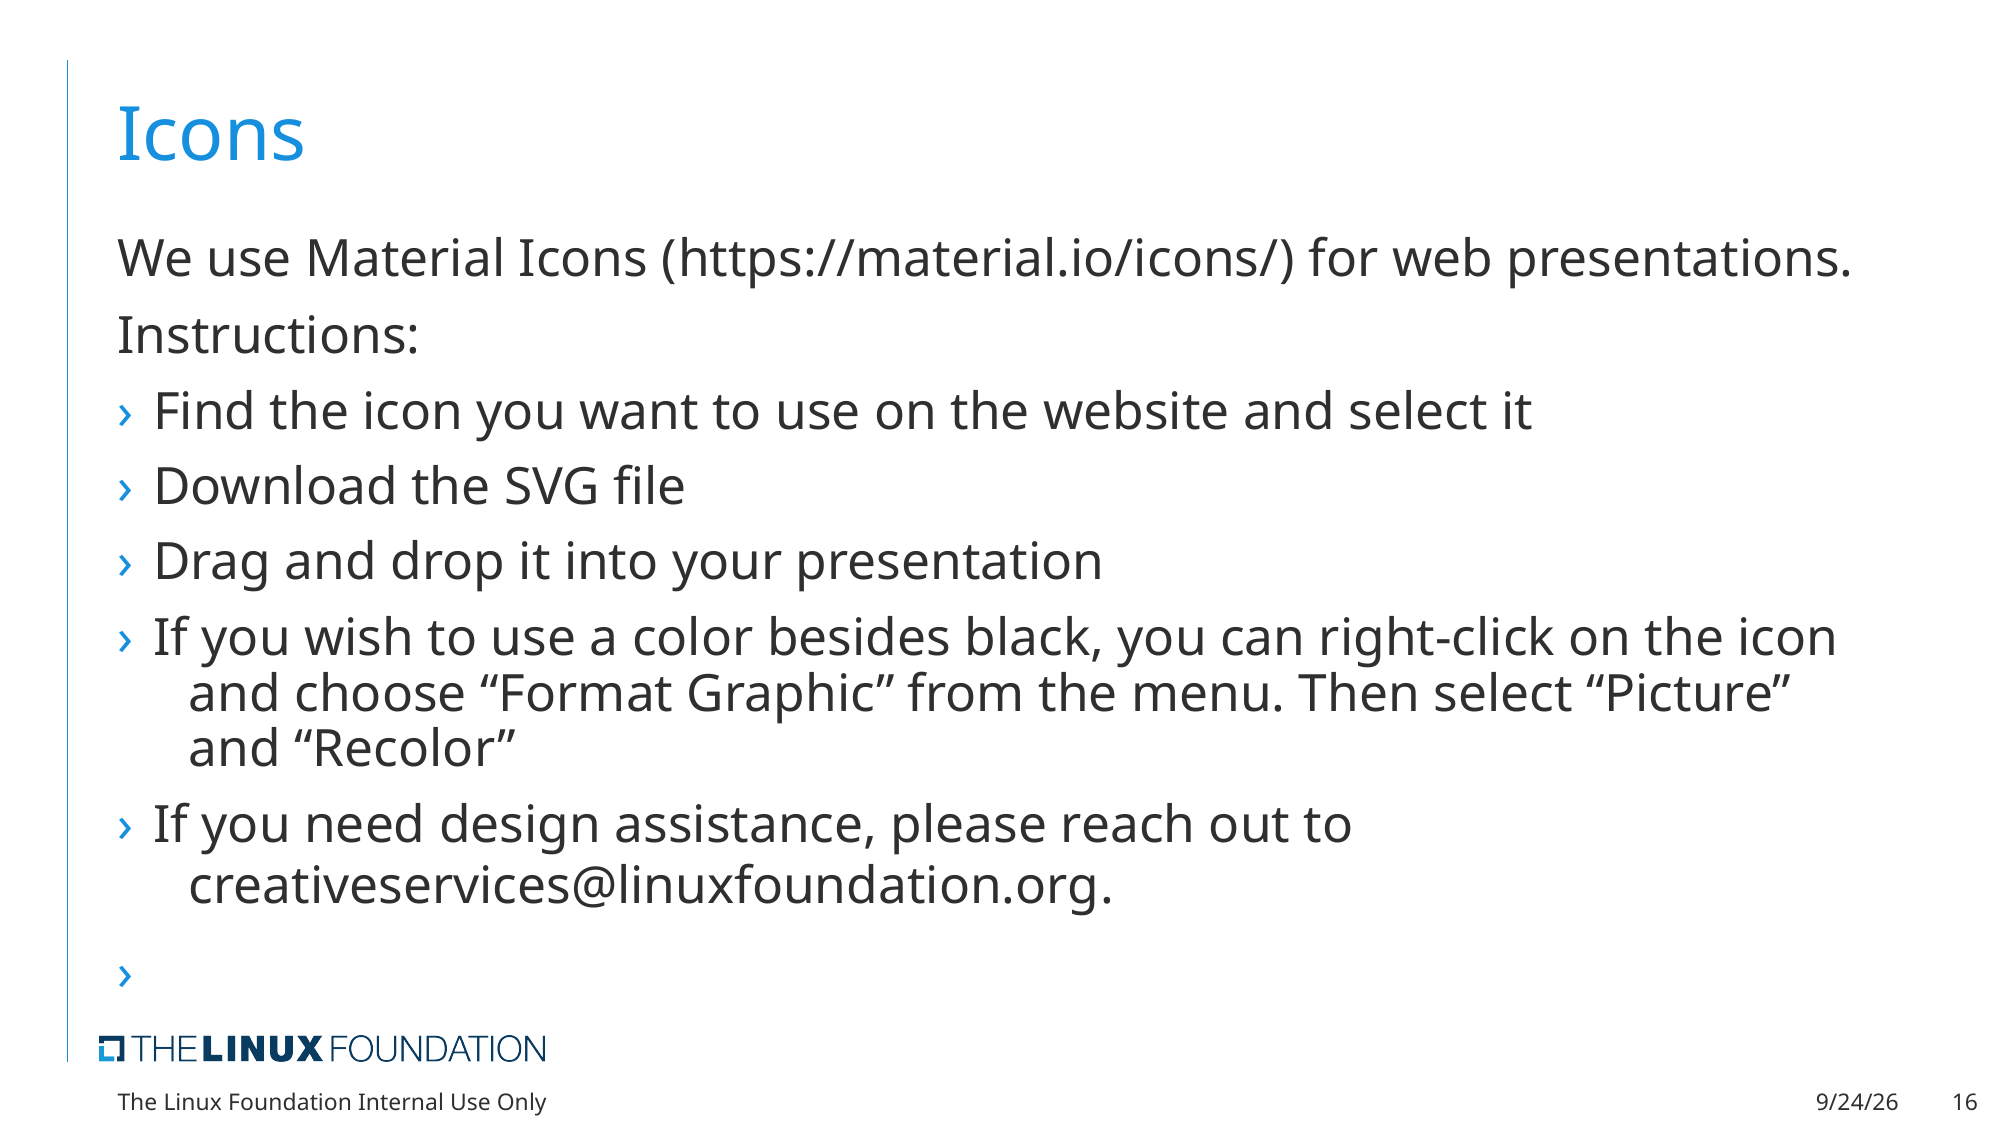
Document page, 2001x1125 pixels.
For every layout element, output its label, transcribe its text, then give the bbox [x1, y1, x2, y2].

text_box 8/14/2017 [1800, 1080, 1936, 1125]
text_box The Linux Foundation Internal Use Only [102, 1078, 656, 1124]
text_box 16 [1936, 1080, 2000, 1125]
list We use Material Icons (https://material.io/icons/) for web presentations. Instructions: Find the icon you want to use on the website and select it Download the SVG file Drag and drop it into your presentation If you wish to use a color besides black, you can right-click on the icon and choose “Format Graphic” from the menu. Then select “Picture” and “Recolor” If you need design assistance, please reach out to creativeservices@linuxfoundation.org. [102, 219, 1897, 933]
title Icons [102, 59, 1897, 214]
